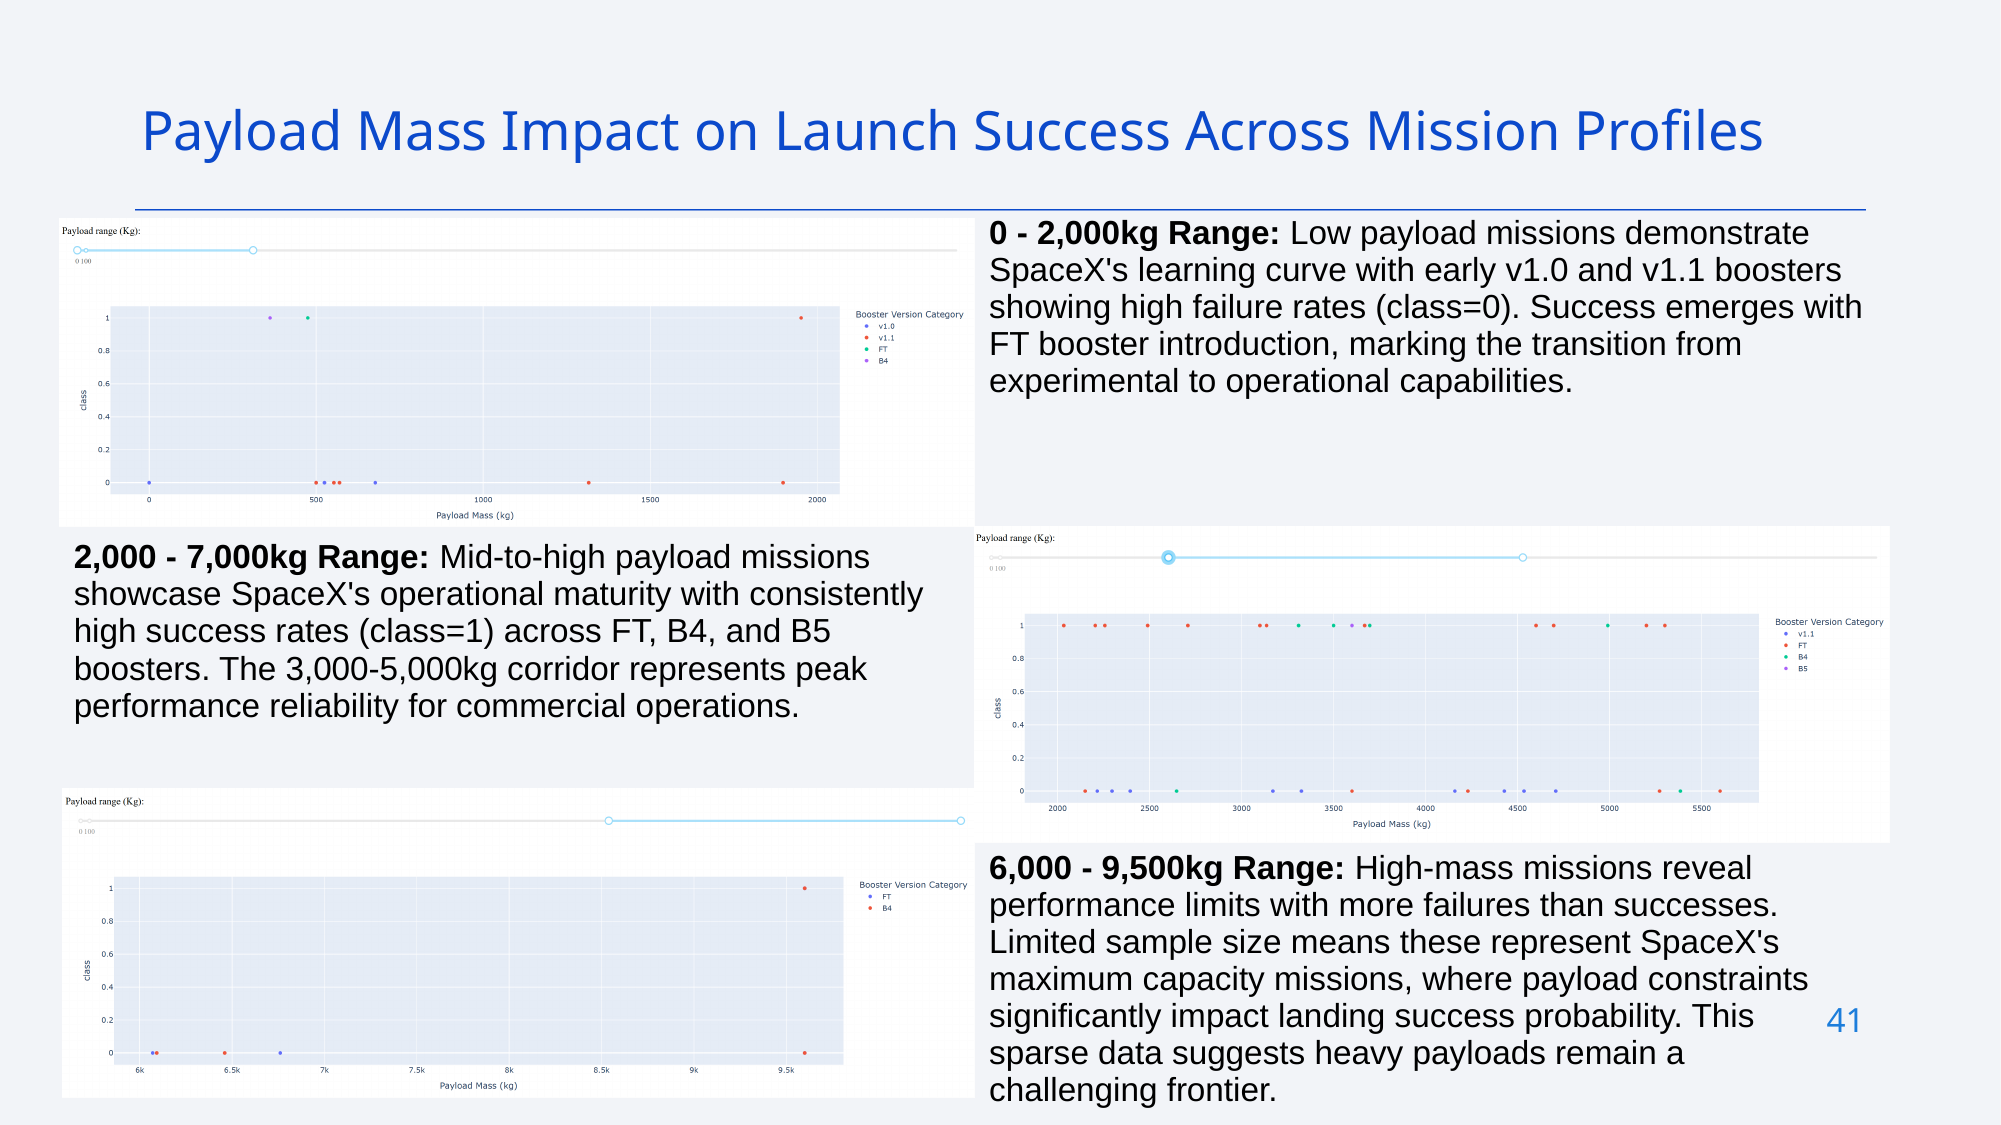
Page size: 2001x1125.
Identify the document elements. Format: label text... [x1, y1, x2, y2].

text_box 0 - 2,000kg Range: Low payload missions demonstrate SpaceX's learning curve with early v1.0 and v1.1 boosters showing high failure rates (class=0). Success emerges with FT booster introduction, marking the transition from experimental to operational capabilities. [974, 206, 1890, 527]
text_box 6,000 - 9,500kg Range: High-mass missions reveal performance limits with more failures than successes. Limited sample size means these represent SpaceX's maximum capacity missions, where payload constraints significantly impact landing success probability. This sparse data suggests heavy payloads remain a challenging frontier. [974, 842, 1831, 1117]
text_box Payload Mass Impact on Launch Success Across Mission Profiles [126, 88, 1852, 179]
text_box 2,000 - 7,000kg Range: Mid-to-high payload missions showcase SpaceX's operational maturity with consistently high success rates (class=1) across FT, B4, and B5 boosters. The 3,000-5,000kg corridor represents peak performance reliability for commercial operations. [59, 531, 975, 798]
picture [0, 0, 2001, 1125]
